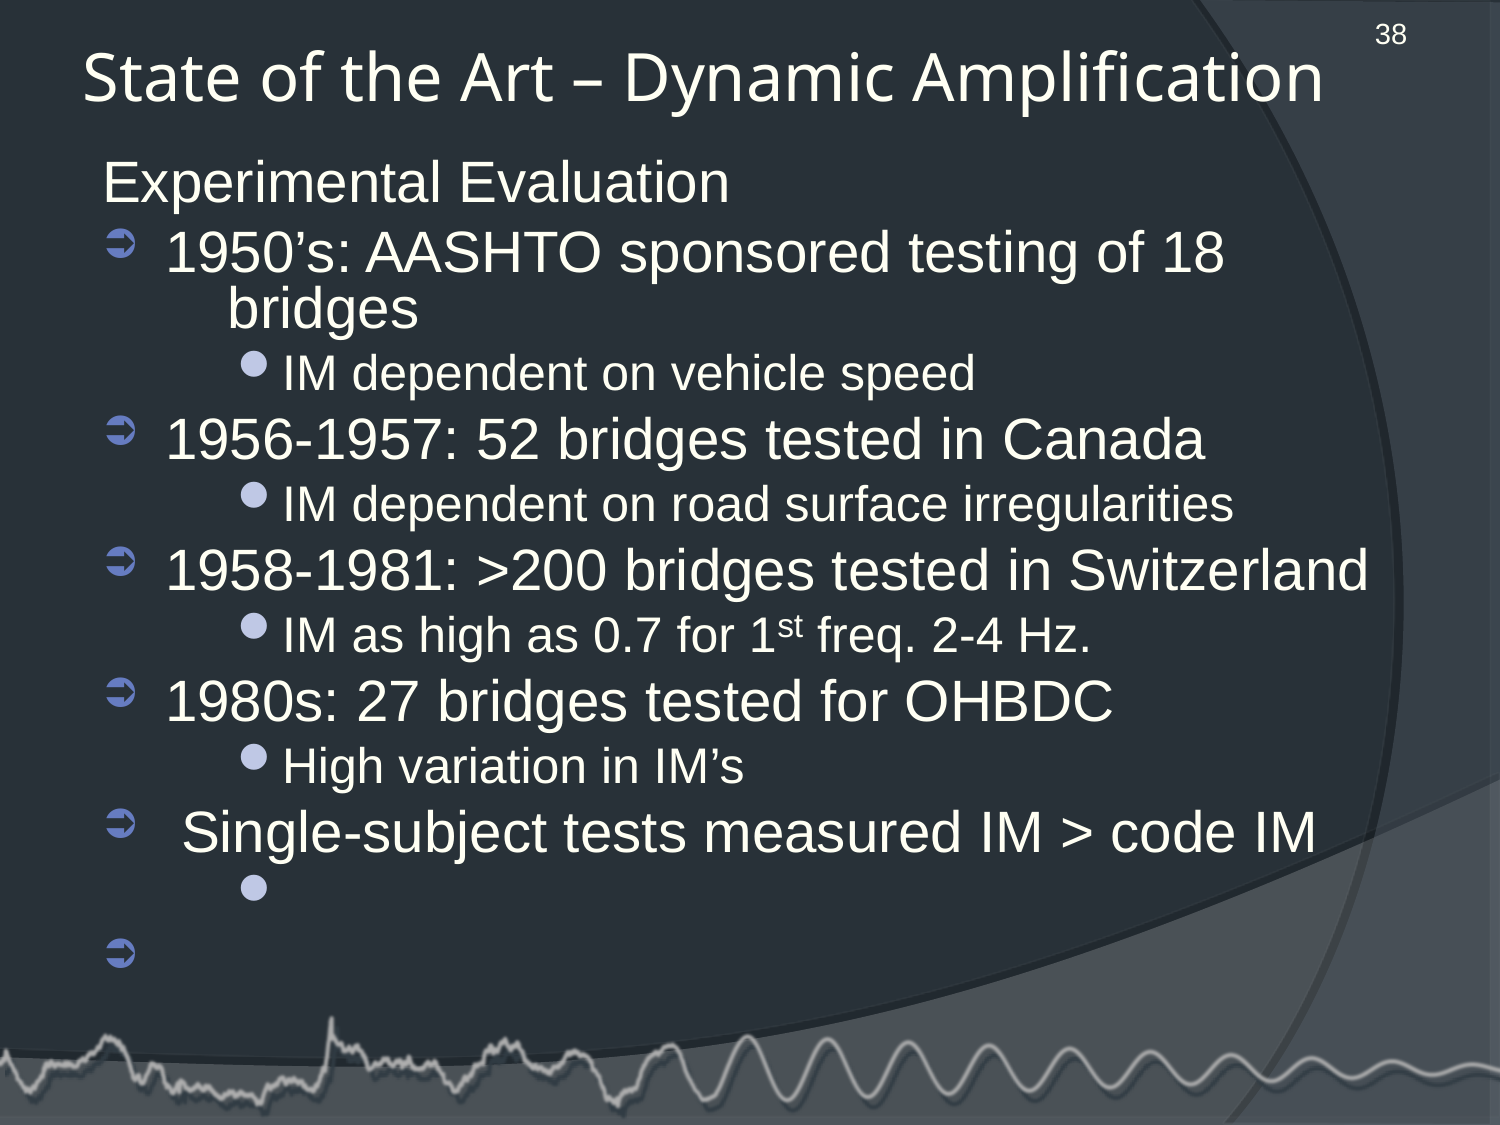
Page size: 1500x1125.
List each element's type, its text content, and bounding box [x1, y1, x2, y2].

text_box <number> [1374, 0, 1500, 60]
list Experimental Evaluation 1950’s: AASHTO sponsored testing of 18 bridges IM dependent on vehicle speed 1956-1957: 52 bridges tested in Canada IM dependent on road surface irregularities 1958-1981: >200 bridges tested in Switzerland IM as high as 0.7 for 1st freq. 2-4 Hz. 1980s: 27 bridges tested for OHBDC High variation in IM’s Single-subject tests measured IM > code IM [75, 149, 1426, 1005]
picture [0, 987, 1500, 1125]
title State of the Art – Dynamic Amplification [75, 24, 1426, 125]
